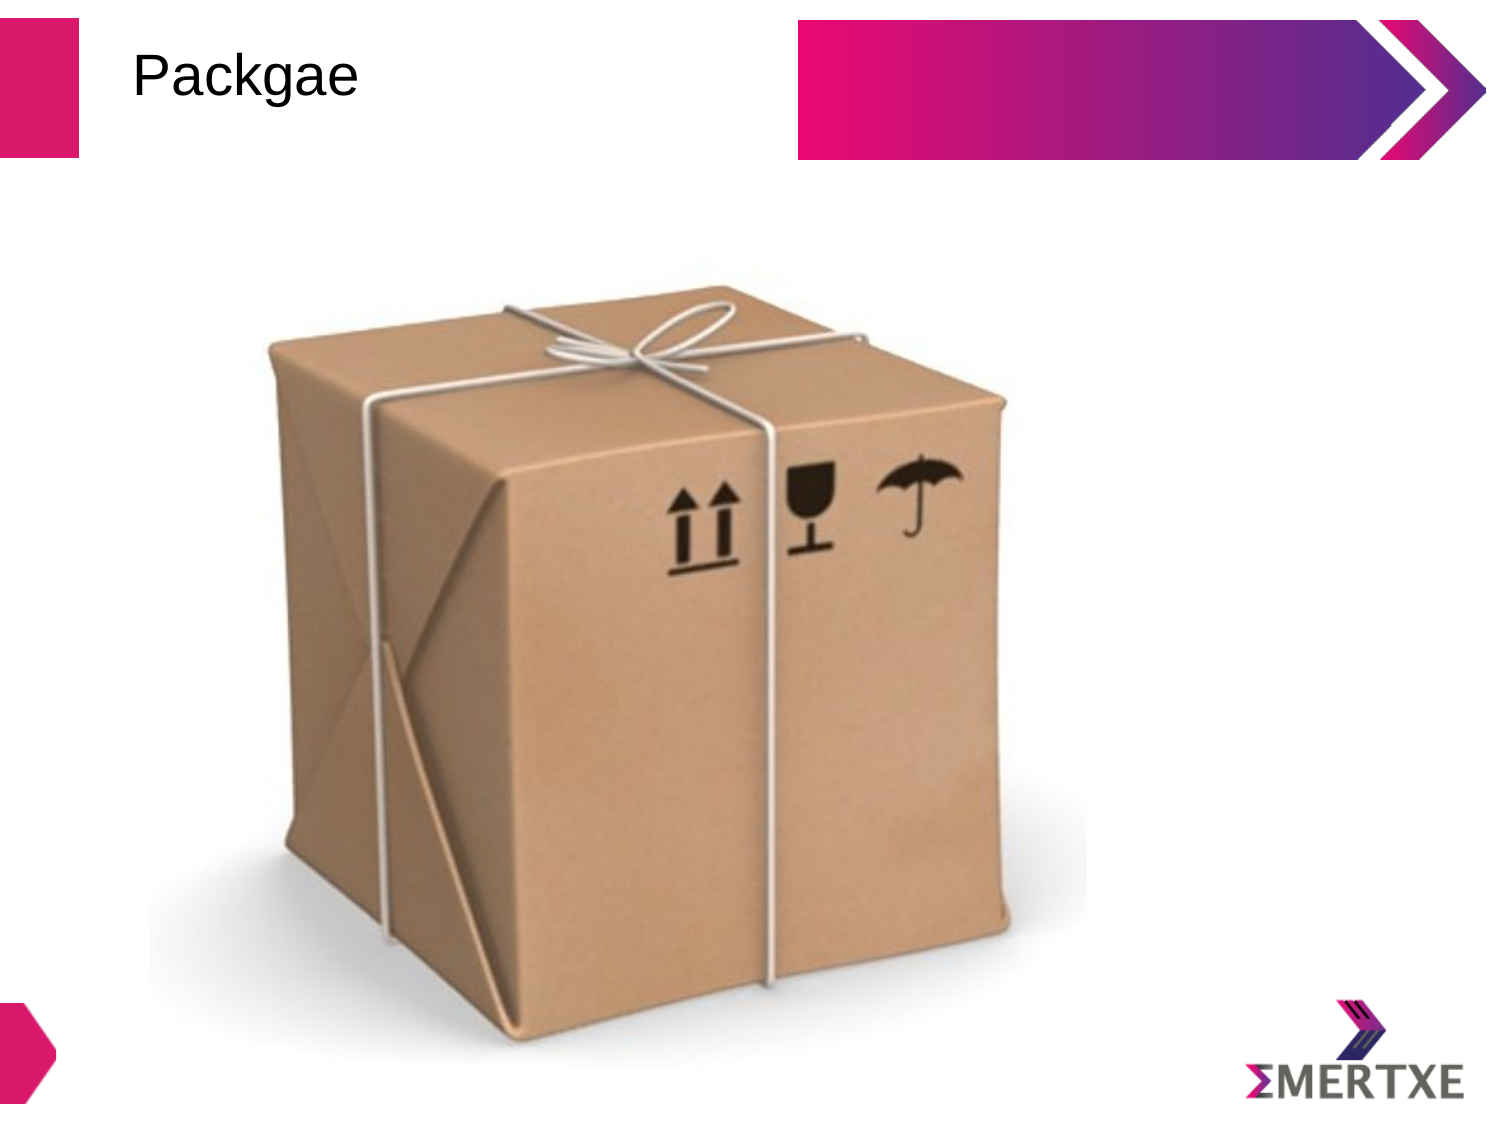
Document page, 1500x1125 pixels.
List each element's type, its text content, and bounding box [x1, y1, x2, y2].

picture [149, 187, 1087, 1125]
picture [798, 20, 1486, 160]
picture [1245, 996, 1465, 1099]
text_box Packgae [118, 35, 686, 116]
